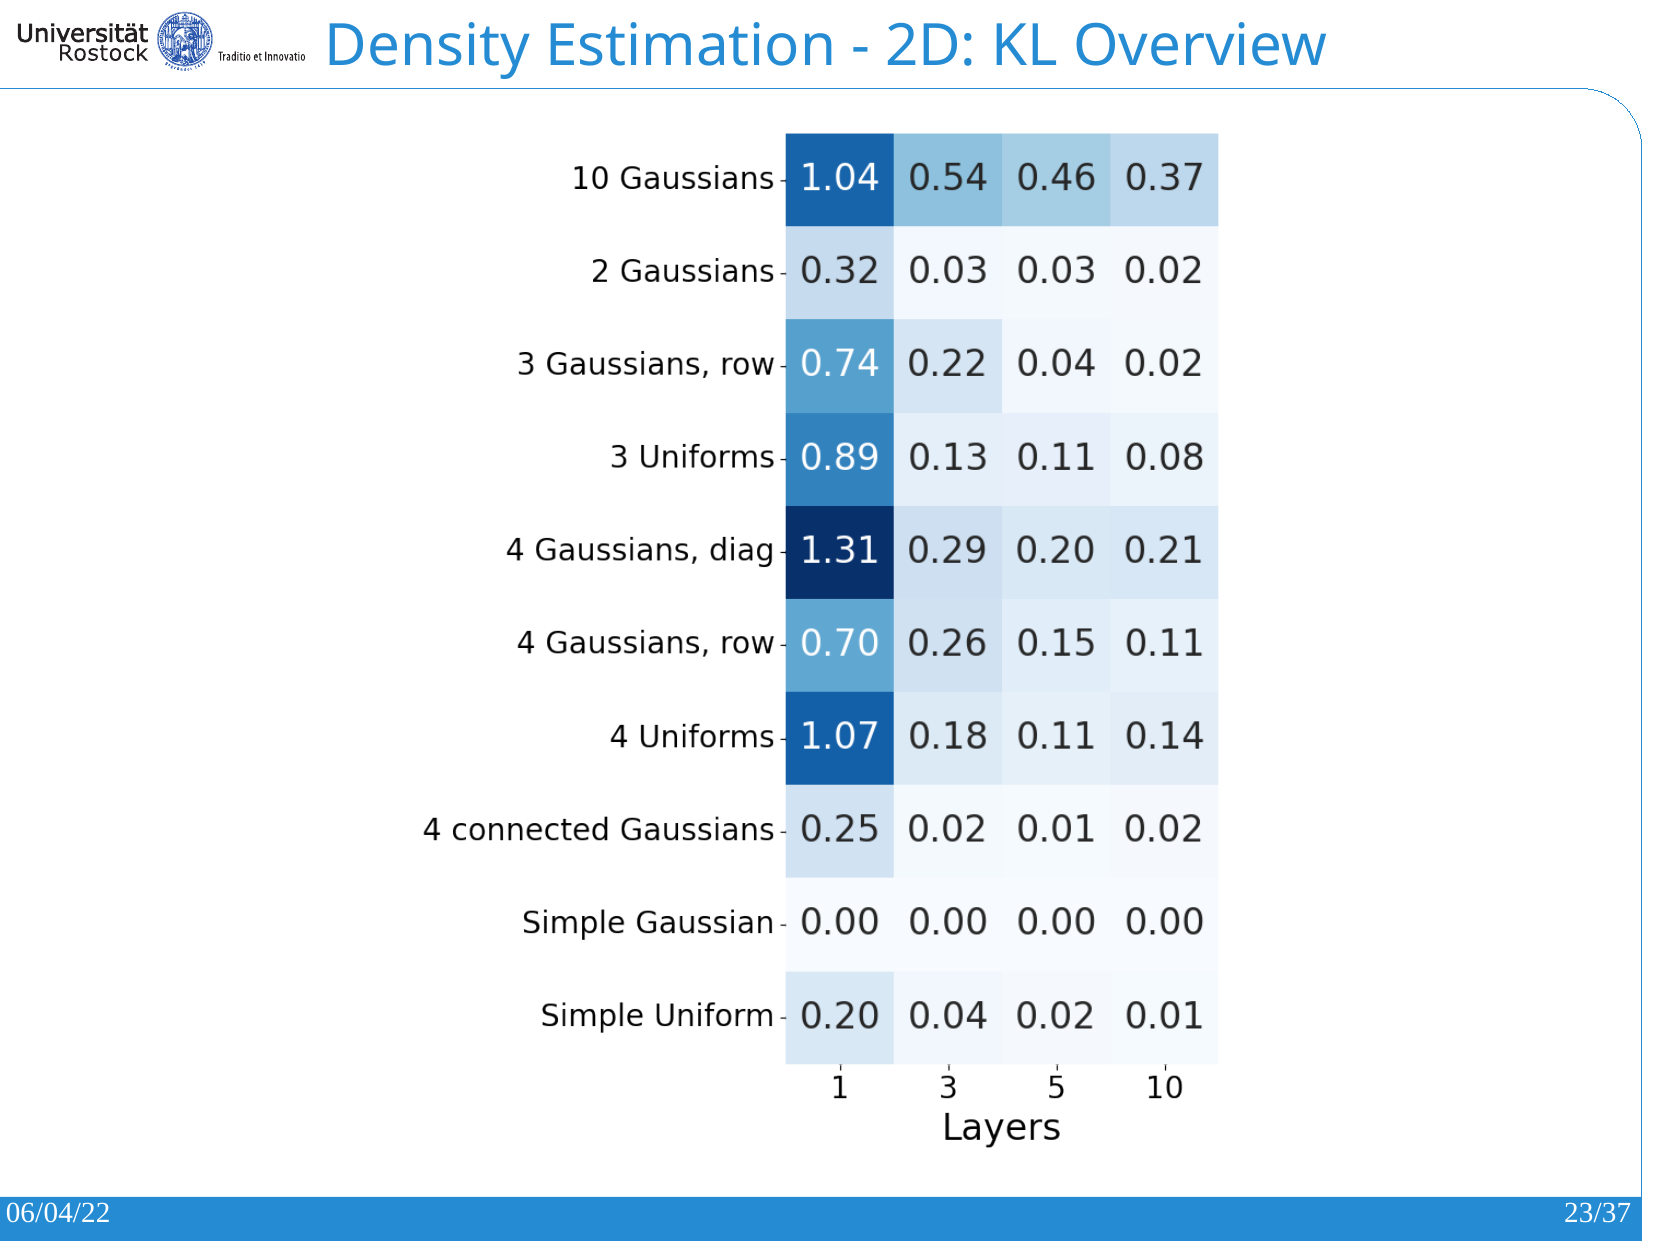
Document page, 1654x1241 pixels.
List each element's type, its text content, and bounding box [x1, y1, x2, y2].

picture [383, 94, 1258, 1187]
title Density Estimation - 2D: KL Overview [324, 8, 1571, 77]
